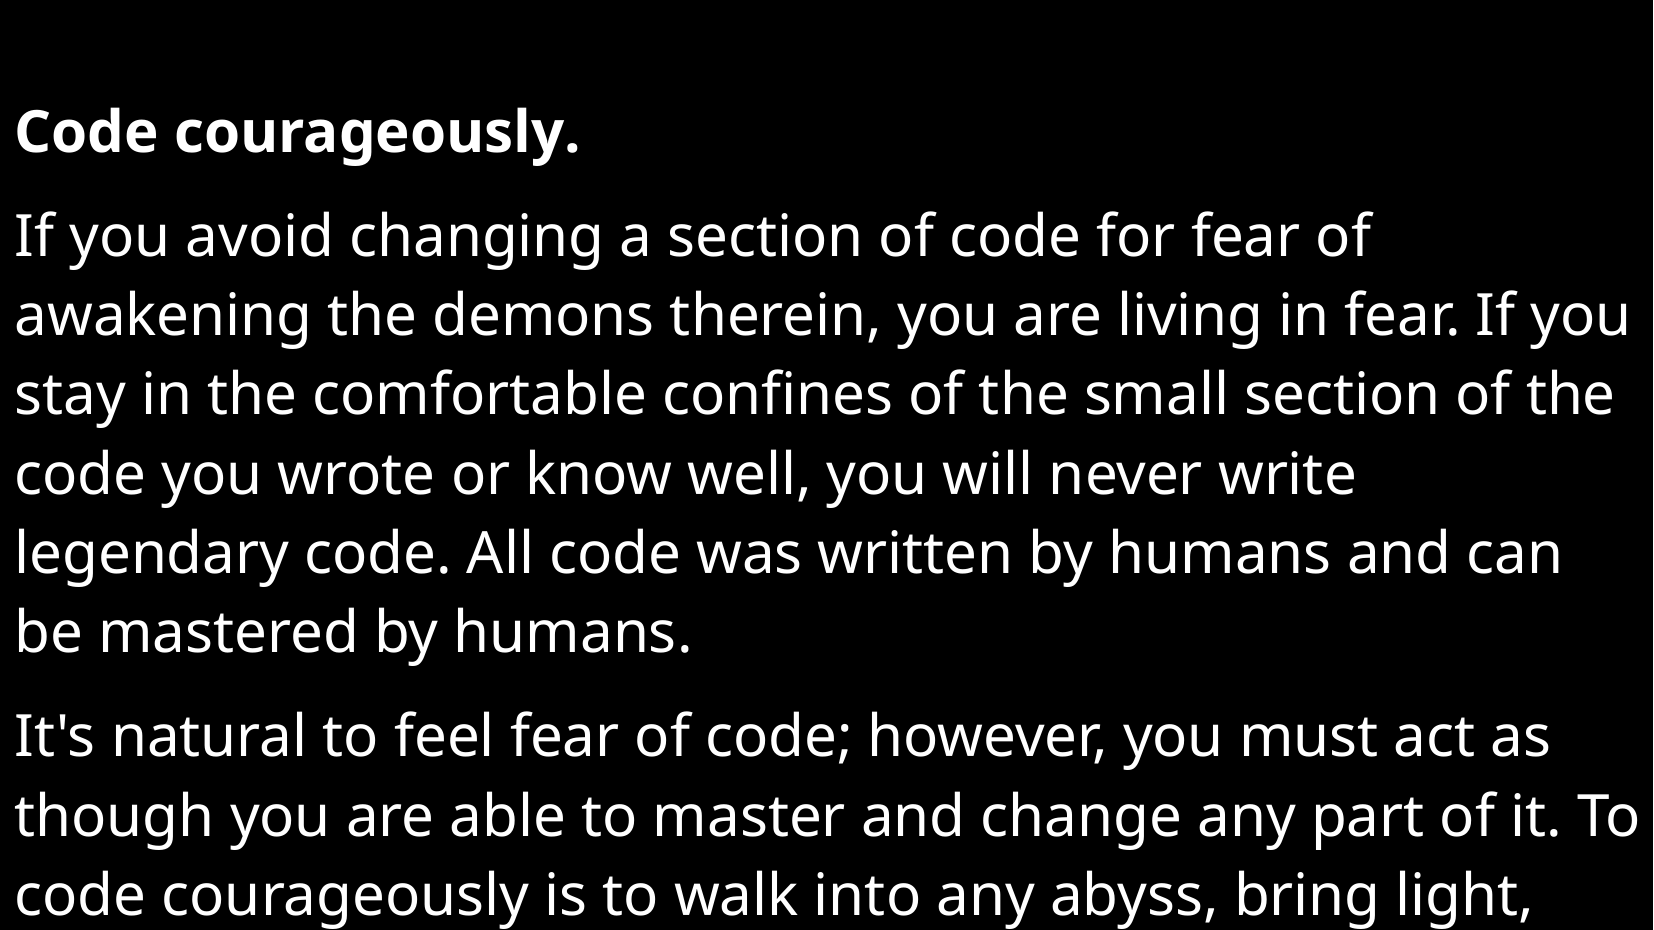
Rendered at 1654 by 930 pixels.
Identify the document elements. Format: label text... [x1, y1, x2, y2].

text_box Code courageously. If you avoid changing a section of code for fear of awakening the demons therein, you are living in fear. If you stay in the comfortable confines of the small section of the code you wrote or know well, you will never write legendary code. All code was written by humans and can be mastered by humans. It's natural to feel fear of code; however, you must act as though you are able to master and change any part of it. To code courageously is to walk into any abyss, bring light, and make it right. (Philip Monk, “Urbit Precepts”) [0, 82, 1653, 841]
